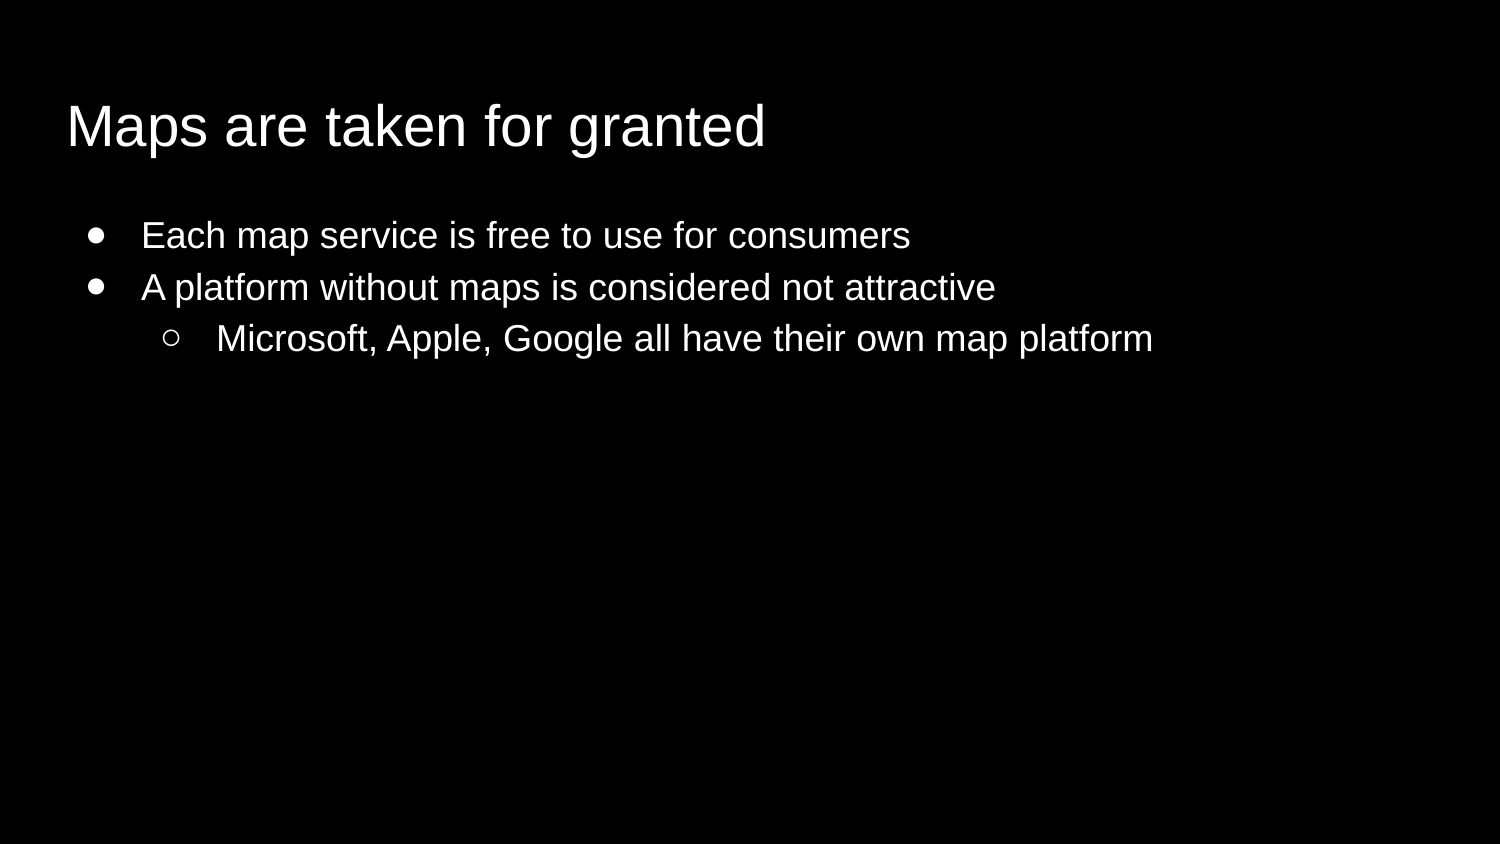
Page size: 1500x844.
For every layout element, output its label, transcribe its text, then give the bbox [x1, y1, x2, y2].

title Maps are taken for granted [51, 72, 1449, 167]
list Each map service is free to use for consumers A platform without maps is considered not attractive Microsoft, Apple, Google all have their own map platform [51, 189, 1449, 750]
